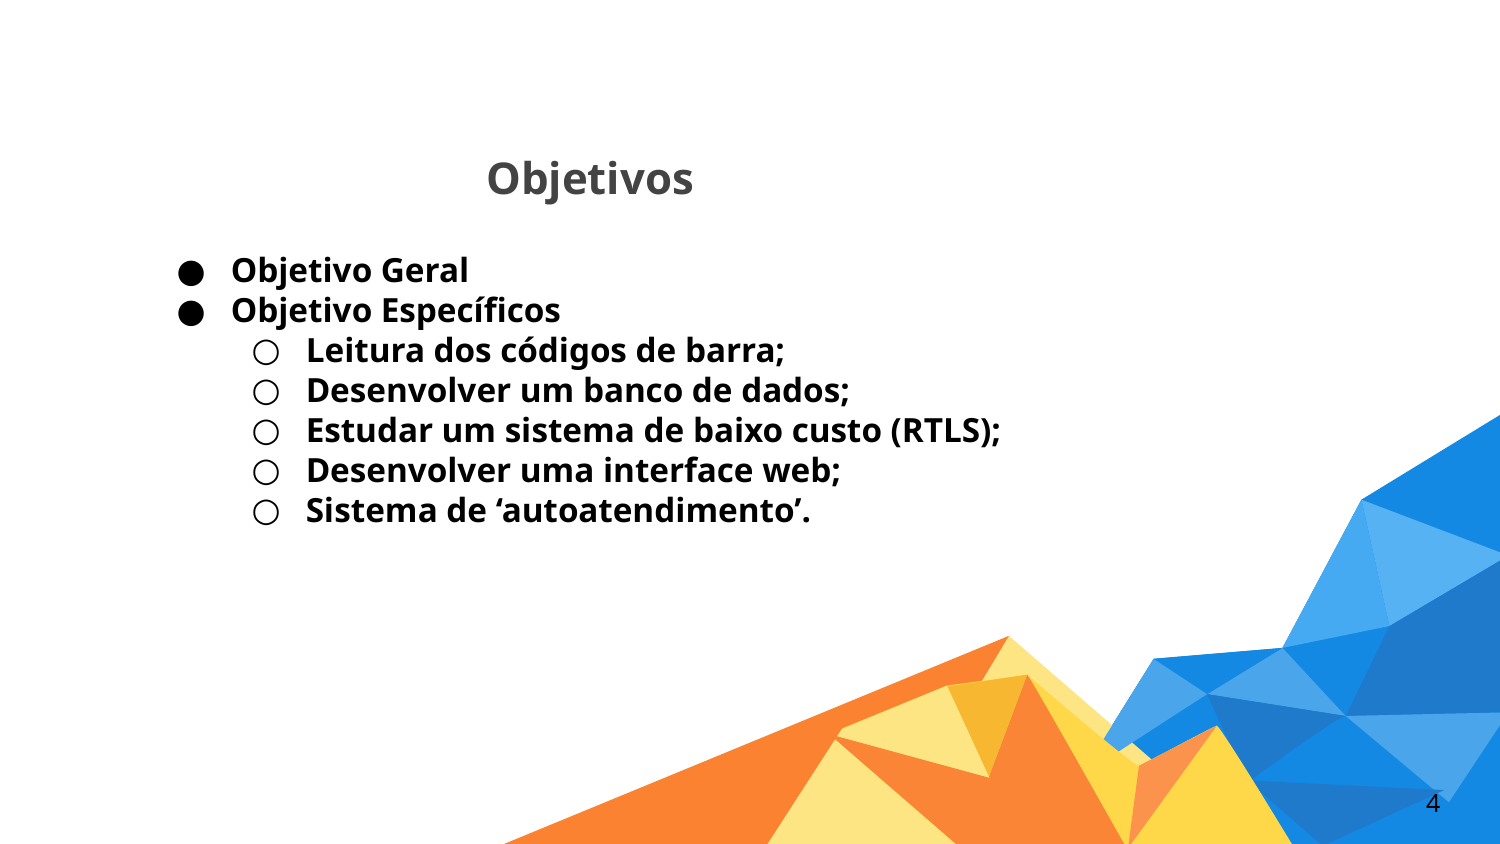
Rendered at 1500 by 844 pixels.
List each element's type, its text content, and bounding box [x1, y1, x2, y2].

title Objetivos [382, 135, 799, 217]
list Objetivo Geral Objetivo Específicos Leitura dos códigos de barra; Desenvolver um banco de dados; Estudar um sistema de baixo custo (RTLS); Desenvolver uma interface web; Sistema de ‘autoatendimento’. [140, 234, 1040, 645]
slide_number <number> [1410, 772, 1500, 837]
